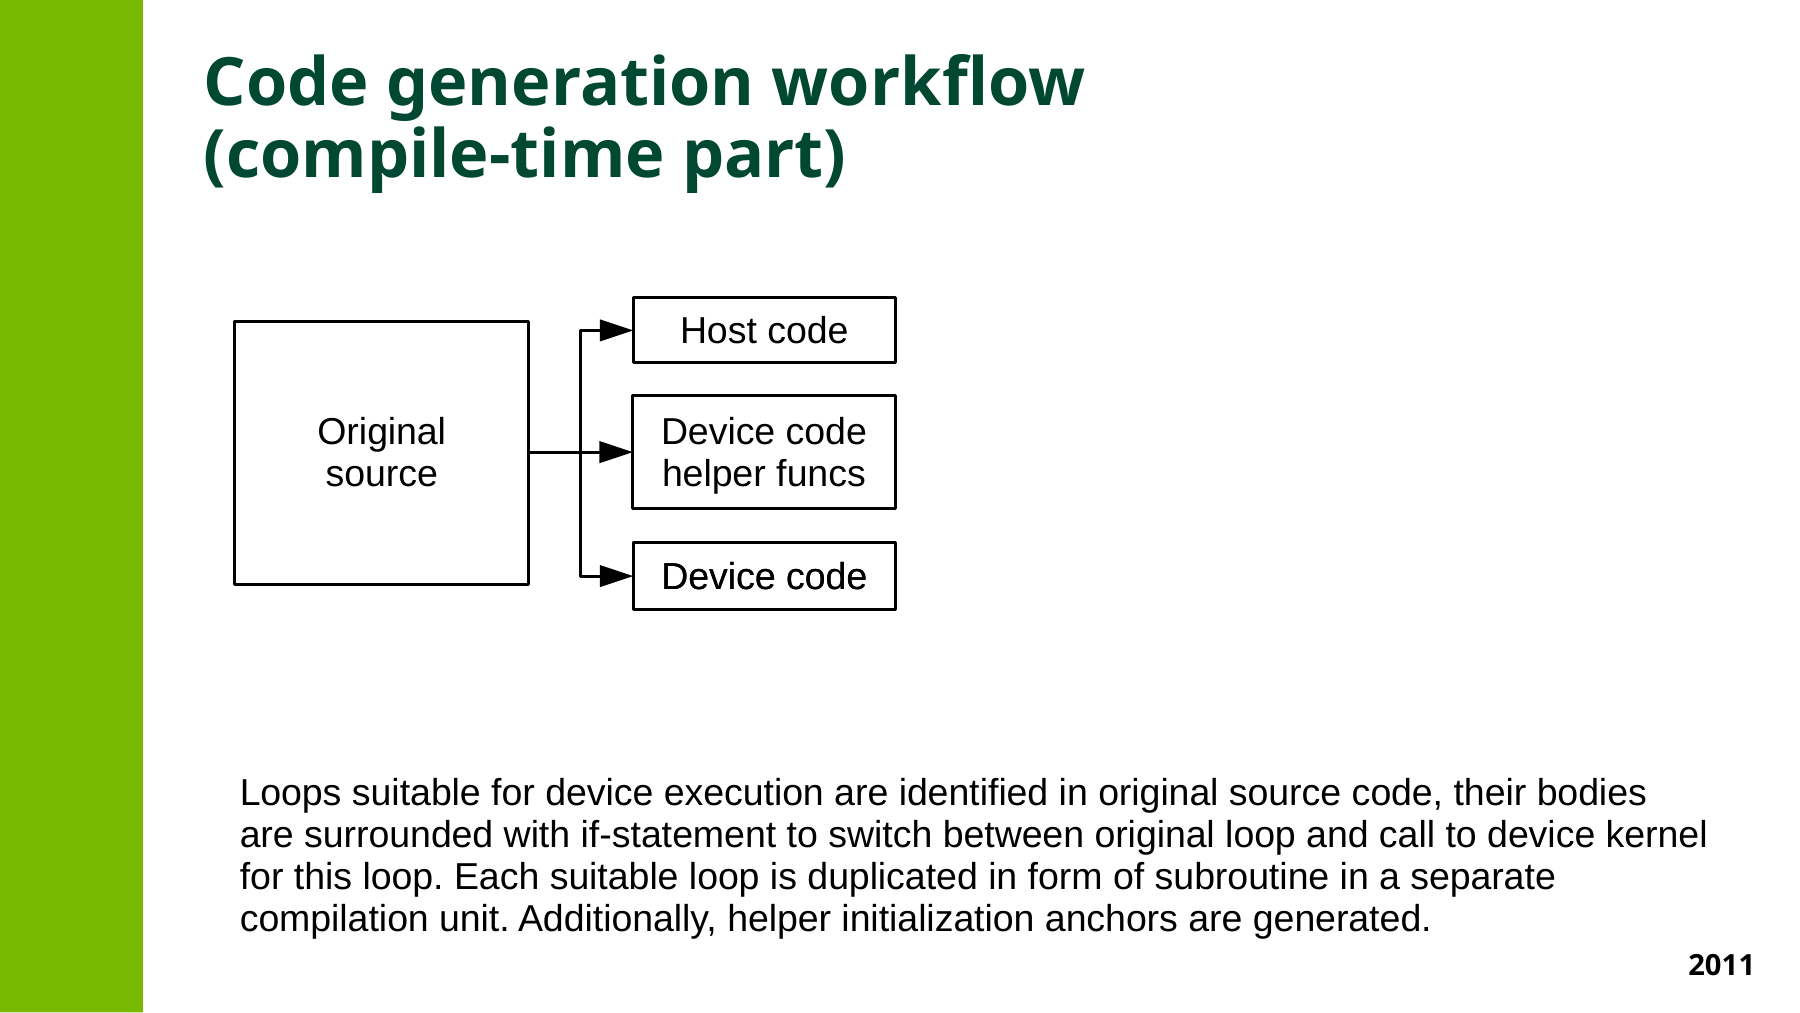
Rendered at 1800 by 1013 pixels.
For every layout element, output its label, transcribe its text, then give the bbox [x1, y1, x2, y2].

title Code generation workflow (compile-time part) [188, 40, 1733, 211]
text_box Original source [234, 321, 529, 585]
text_box Loops suitable for device execution are identified in original source code, their bodies are surrounded with if-statement to switch between original loop and call to device kernel for this loop. Each suitable loop is duplicated in form of subroutine in a separate compilation unit. Additionally, helper initialization anchors are generated. [225, 764, 1727, 947]
text_box Host code [633, 297, 896, 363]
text_box Device code helper funcs [632, 395, 896, 509]
text_box Device code [633, 542, 896, 610]
